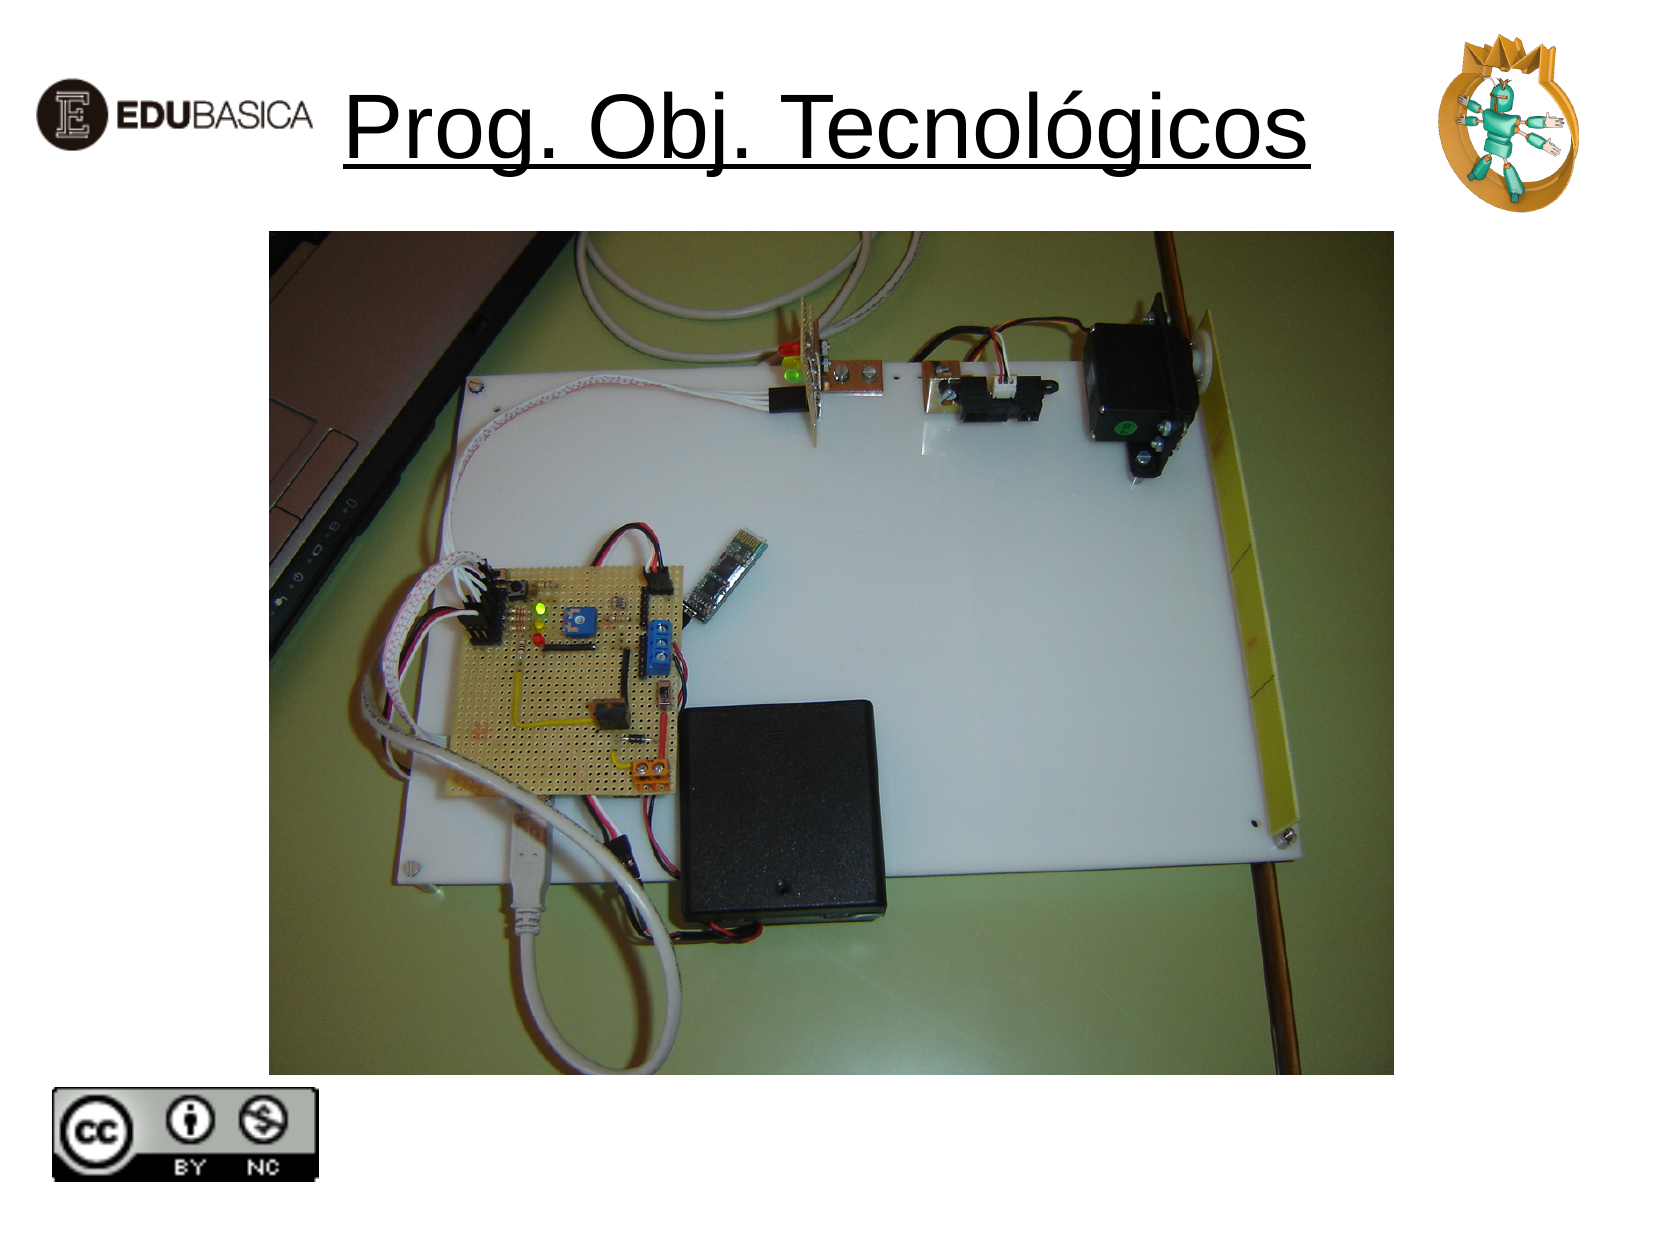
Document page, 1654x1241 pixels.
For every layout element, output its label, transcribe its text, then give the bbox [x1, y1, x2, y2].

picture [269, 231, 1394, 1075]
picture [52, 1087, 319, 1182]
picture [35, 77, 316, 154]
title Prog. Obj. Tecnológicos [82, 23, 1571, 231]
picture [1417, 33, 1595, 213]
